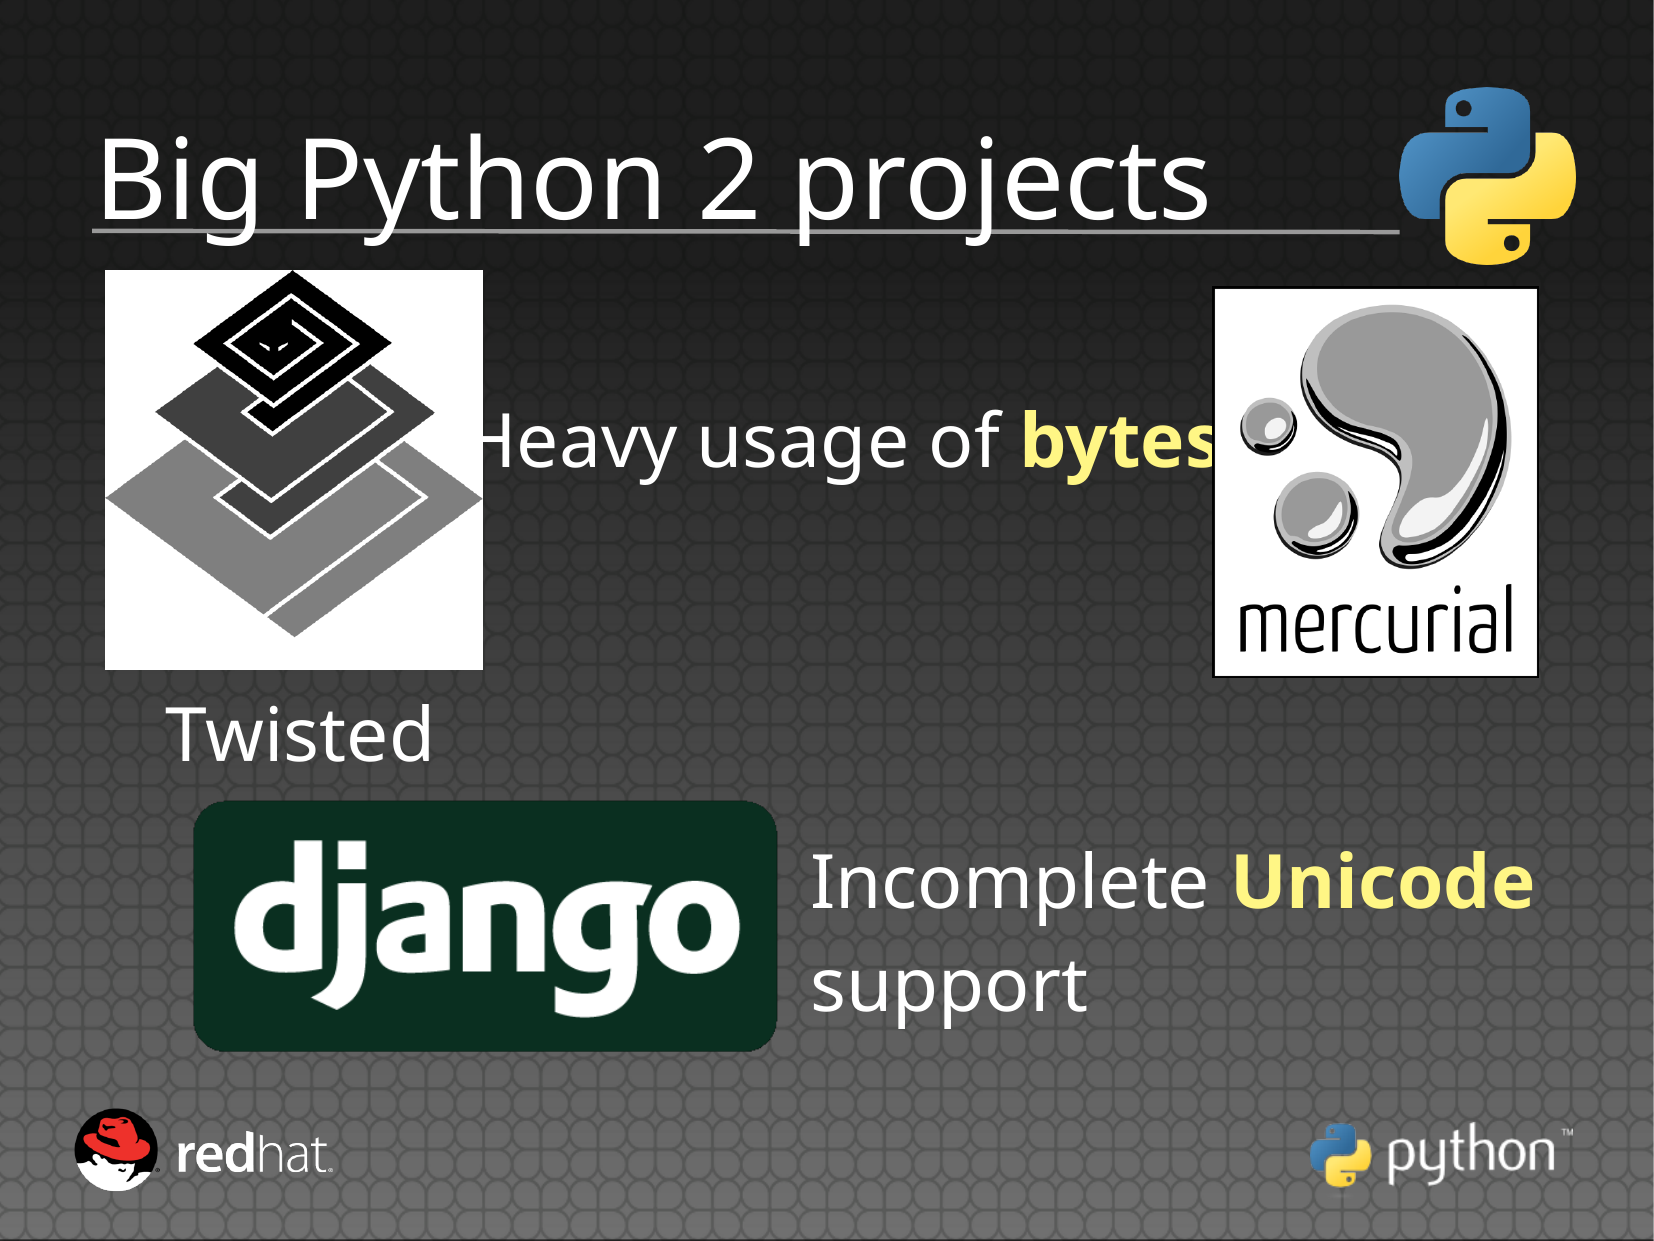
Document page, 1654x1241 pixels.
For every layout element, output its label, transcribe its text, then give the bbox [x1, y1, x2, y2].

title Big Python 2 projects [94, 100, 1426, 251]
list Heavy usage of bytes [483, 387, 1212, 605]
list Twisted [94, 681, 937, 899]
list Incomplete Unicode support [739, 828, 1555, 1087]
picture [0, 0, 1654, 1241]
